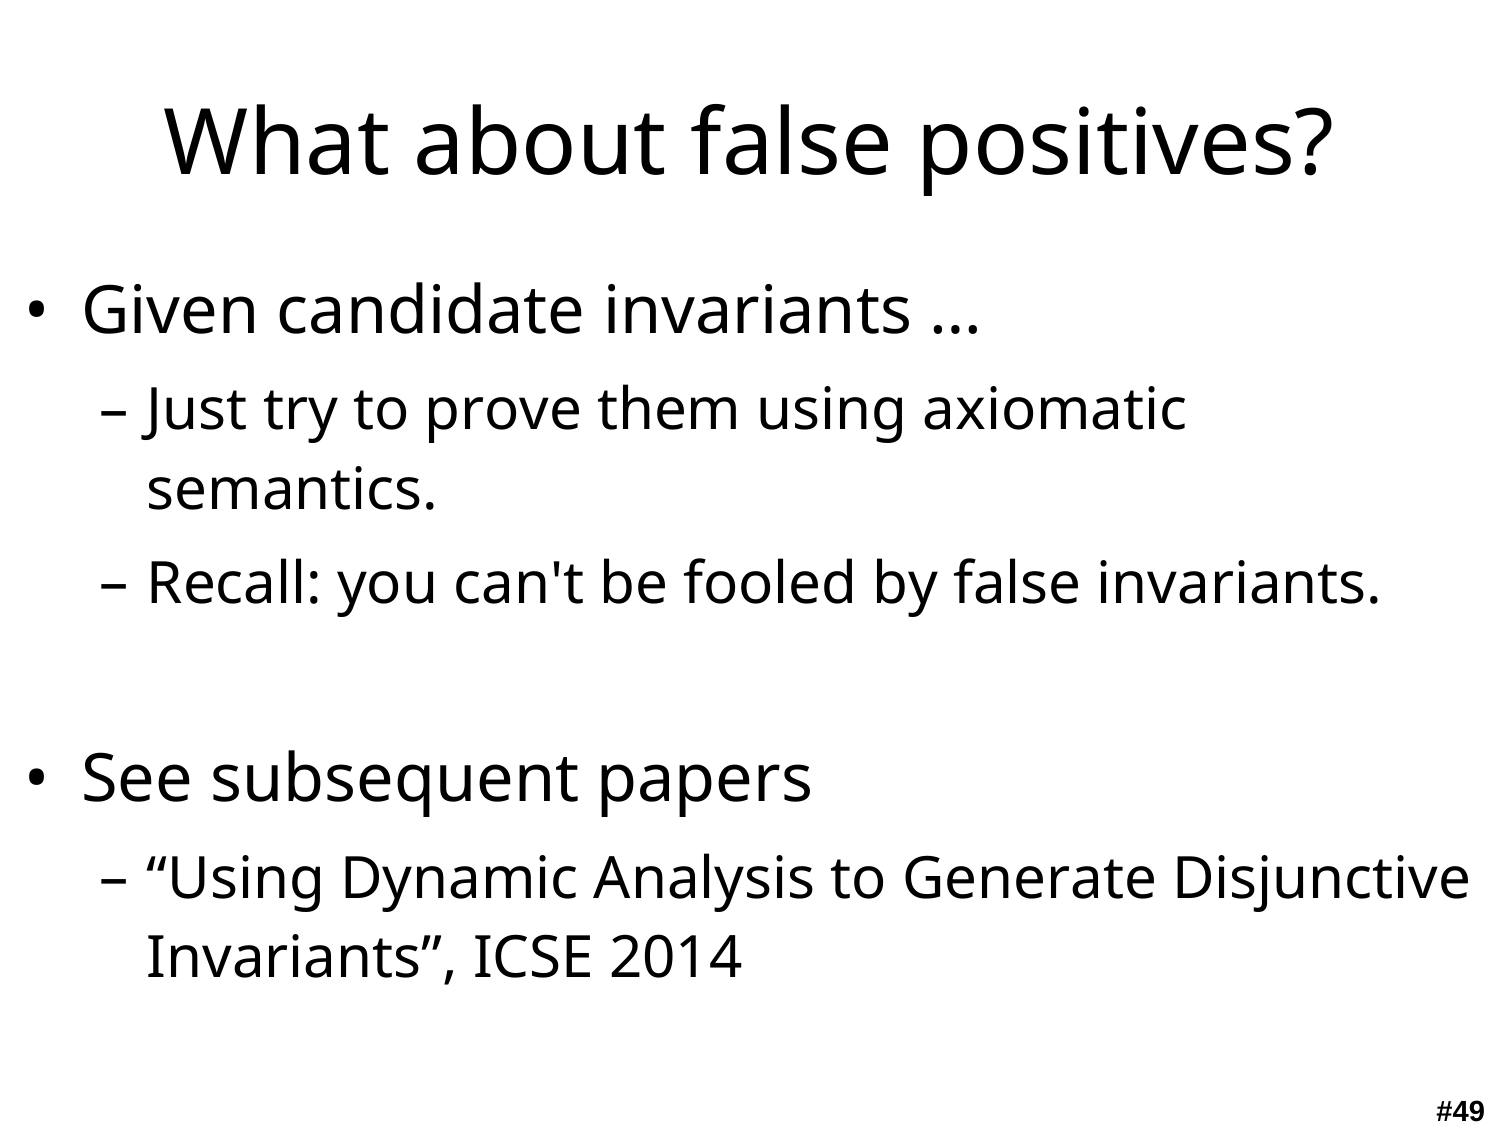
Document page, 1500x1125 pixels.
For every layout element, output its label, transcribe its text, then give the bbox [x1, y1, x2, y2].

title What about false positives? [24, 45, 1476, 233]
list Given candidate invariants … Just try to prove them using axiomatic semantics. Recall: you can't be fooled by false invariants. See subsequent papers “Using Dynamic Analysis to Generate Disjunctive Invariants”, ICSE 2014 [24, 262, 1476, 1101]
